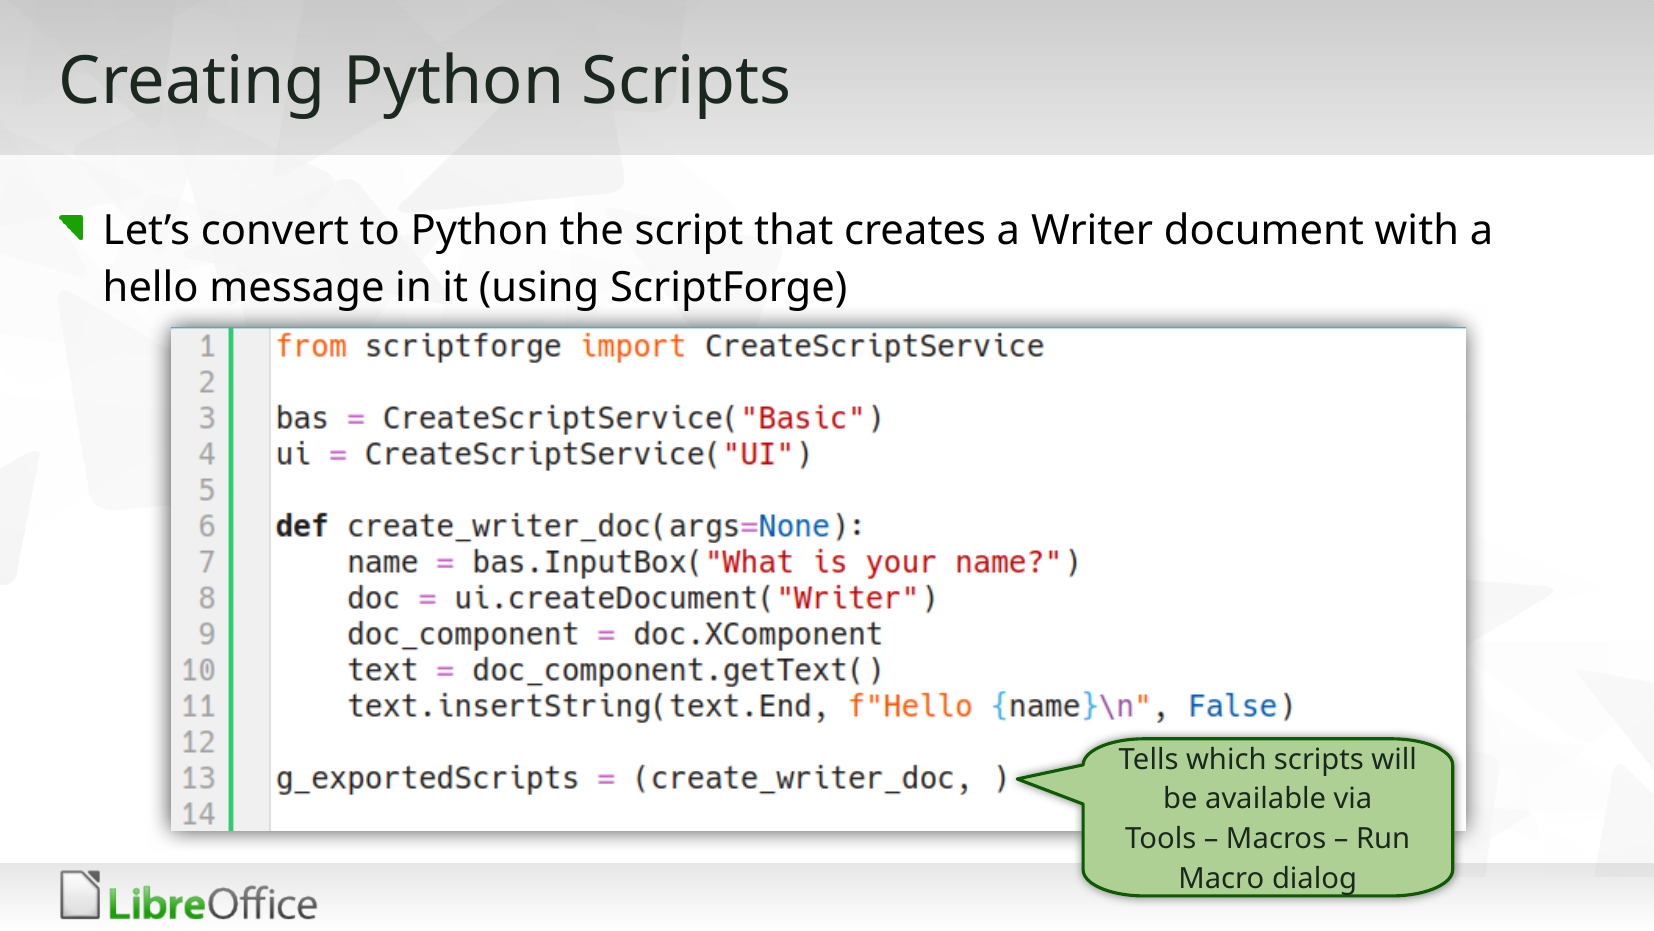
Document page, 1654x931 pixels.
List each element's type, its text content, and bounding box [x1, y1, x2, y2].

picture [0, 0, 783, 698]
list Let’s convert to Python the script that creates a Writer document with a hello message in it (using ScriptForge) [59, 199, 1583, 739]
text_box Tells which scripts will be available via Tools – Macros – Run Macro dialog [1017, 738, 1453, 896]
picture [41, 851, 337, 931]
picture [171, 327, 1654, 877]
title Creating Python Scripts [59, 22, 1595, 133]
